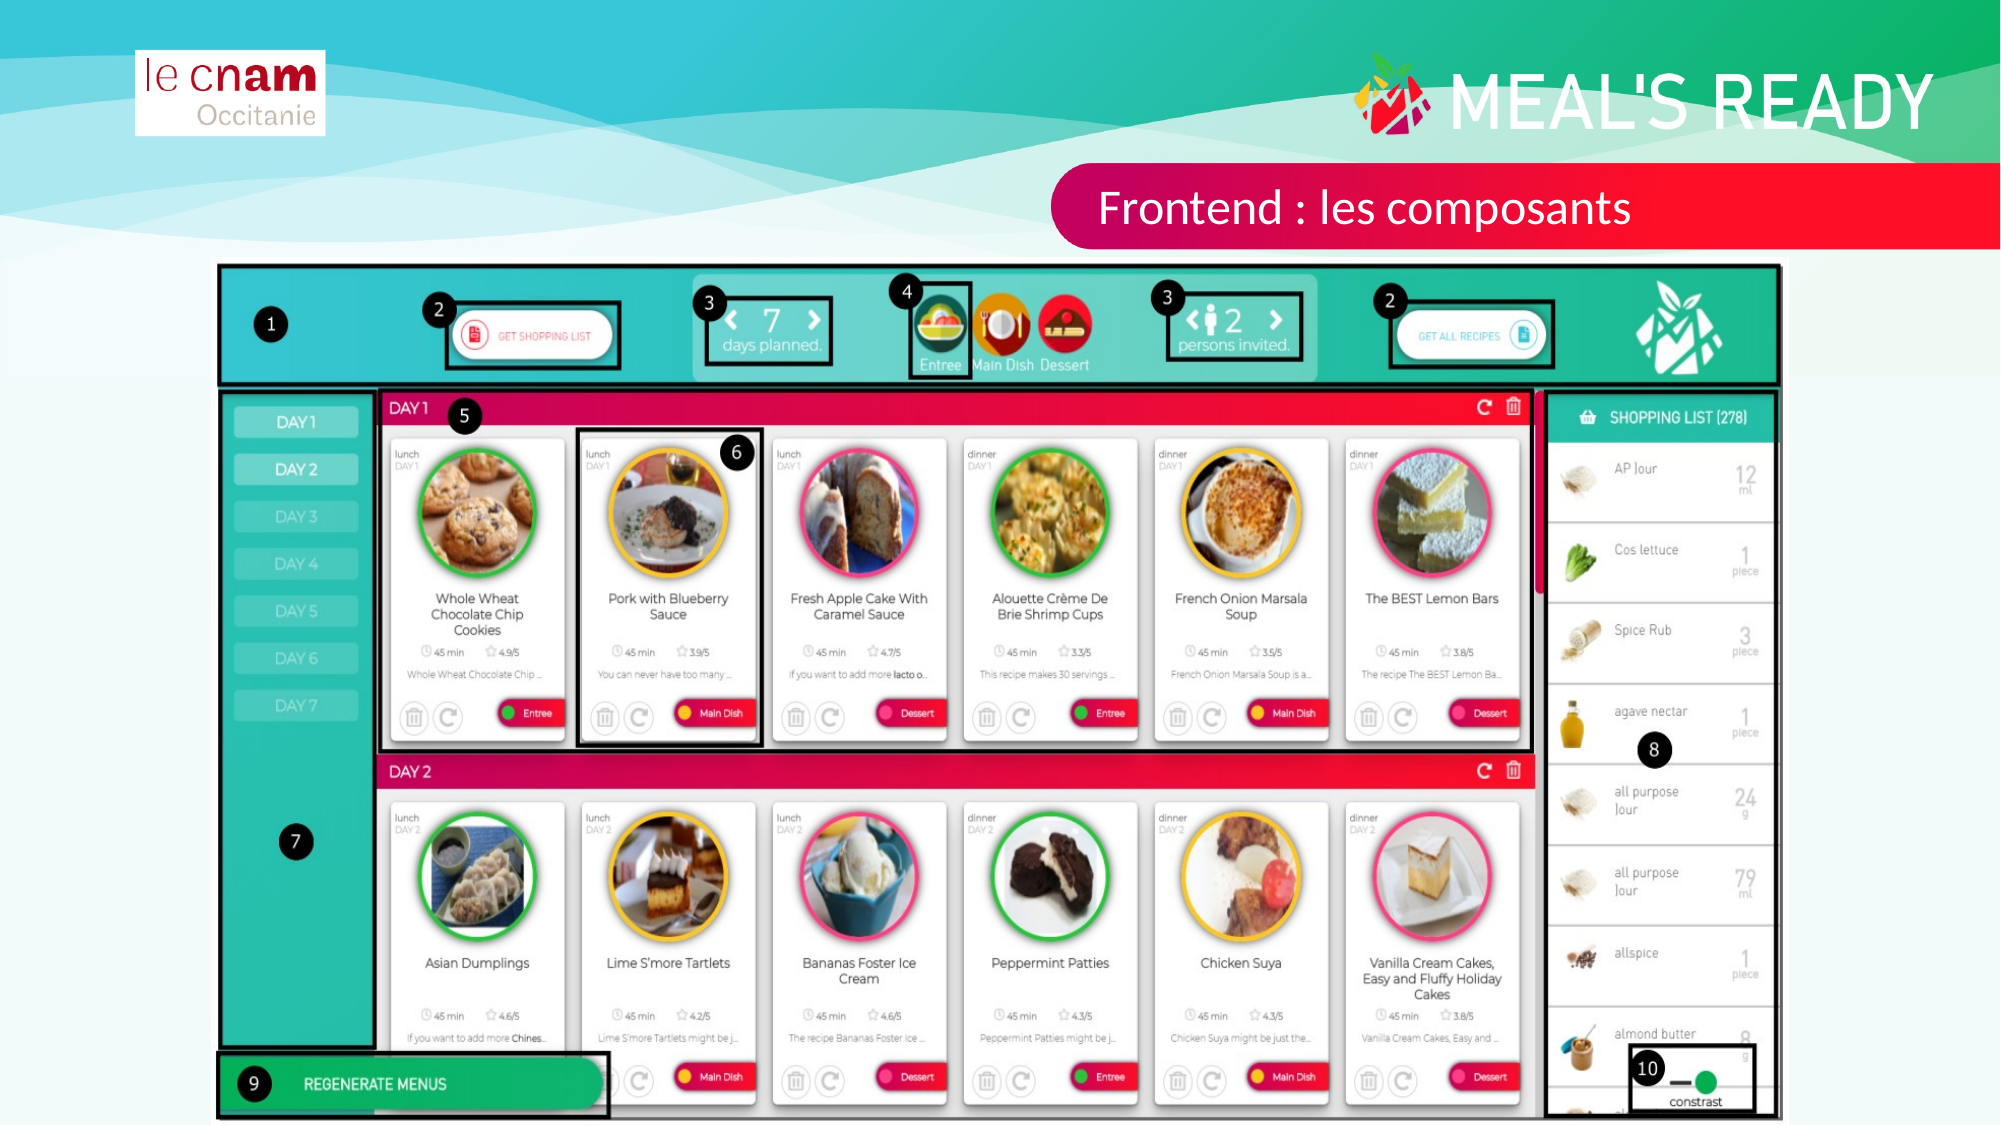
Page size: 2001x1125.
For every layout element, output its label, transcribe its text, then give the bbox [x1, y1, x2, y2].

text_box Frontend : les composants [1083, 173, 2000, 244]
picture [0, 0, 2000, 1125]
